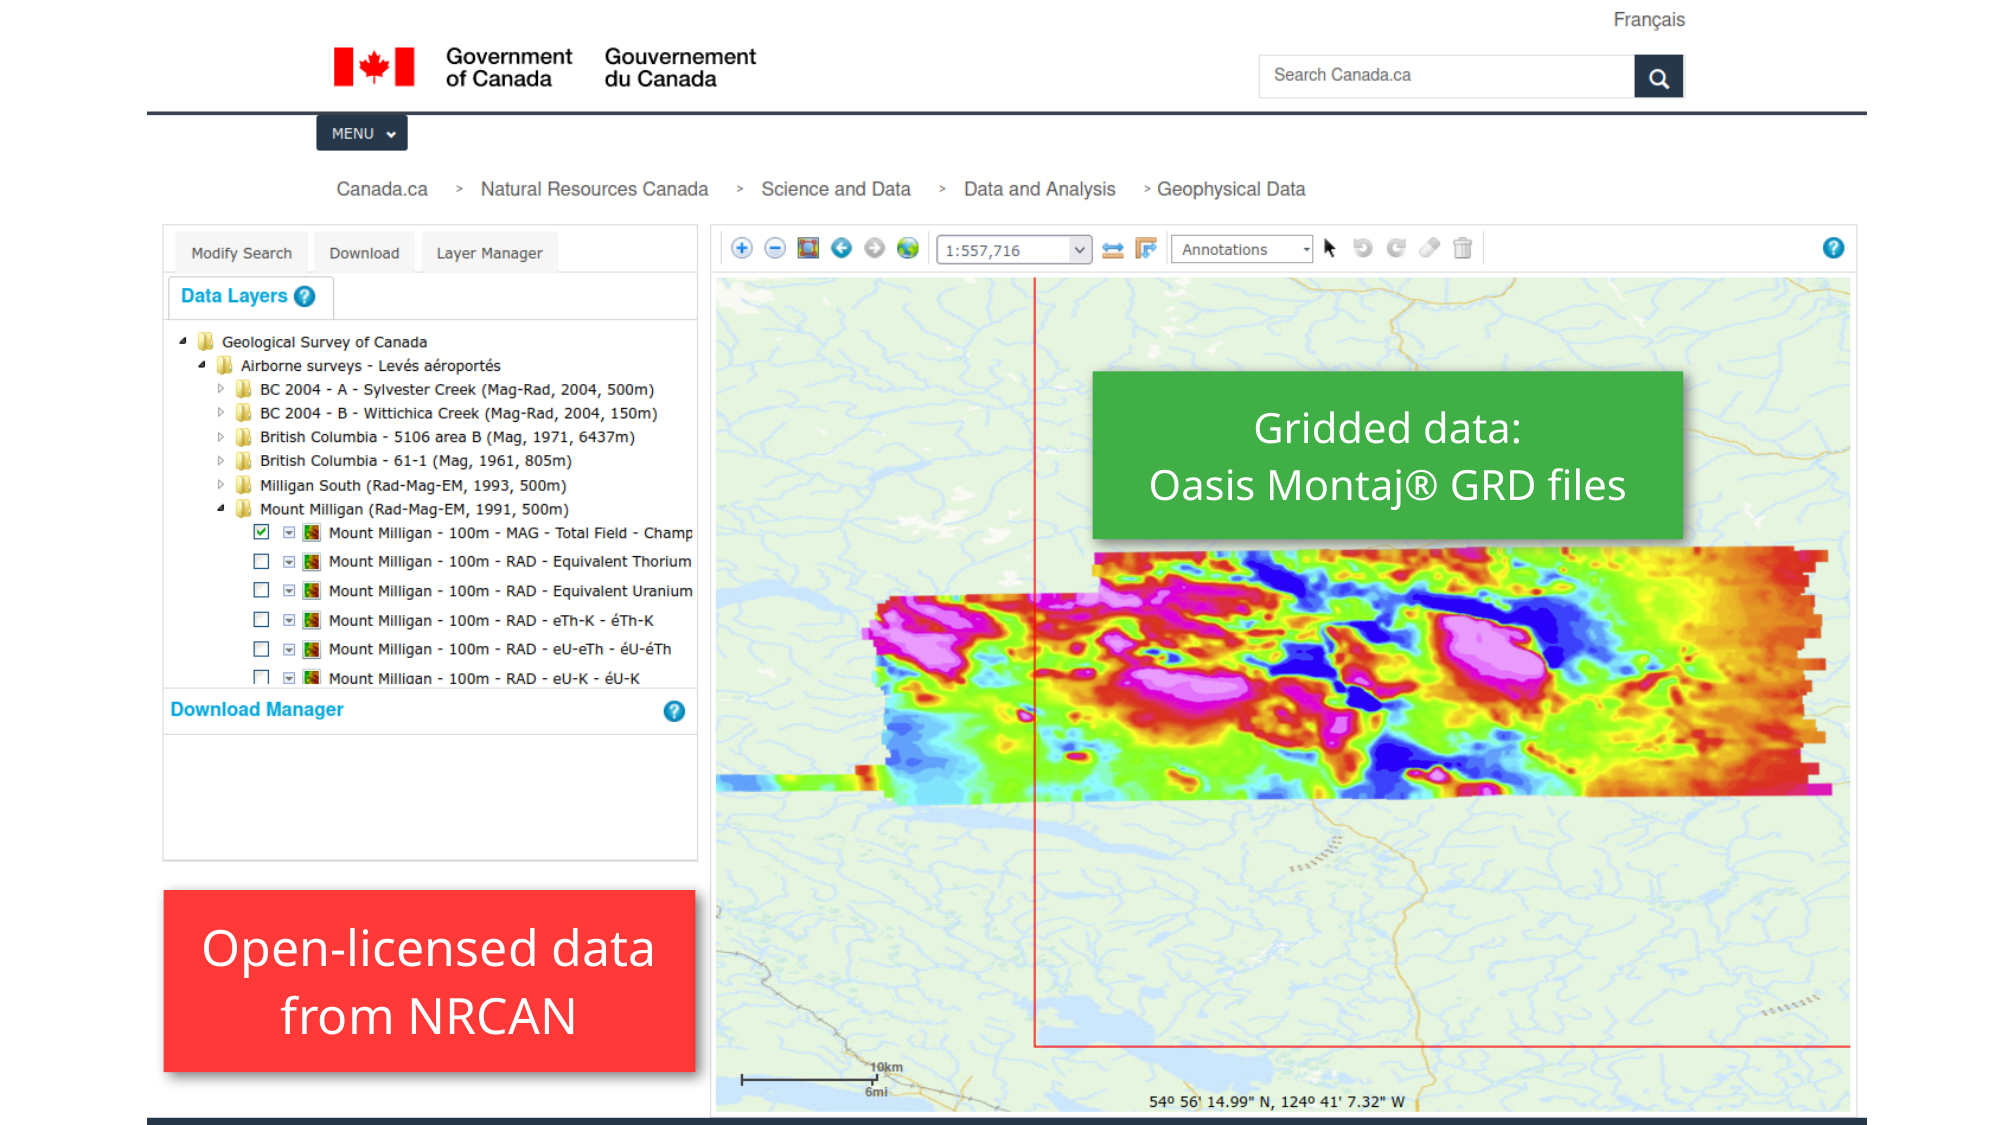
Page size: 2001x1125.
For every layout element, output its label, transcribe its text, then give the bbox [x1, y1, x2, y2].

picture [147, 0, 1867, 1125]
text_box Gridded data: Oasis Montaj® GRD files [1092, 371, 1684, 540]
text_box Open-licensed data from NRCAN [163, 890, 696, 1073]
